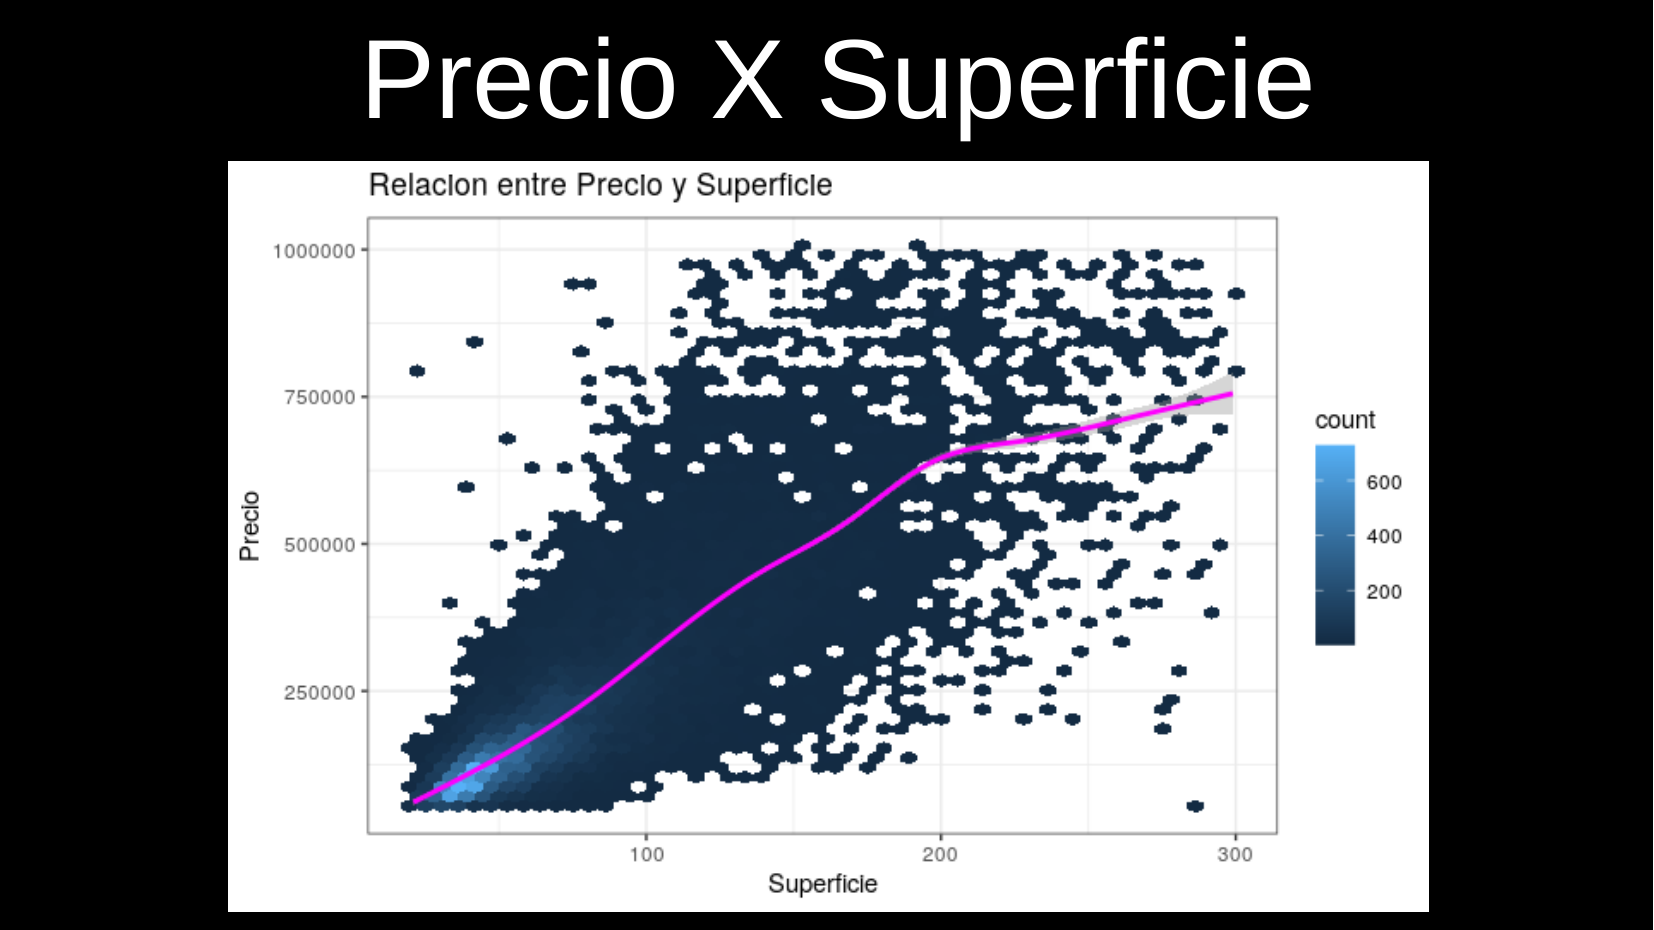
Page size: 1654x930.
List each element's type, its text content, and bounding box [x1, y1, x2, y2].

text_box Precio X Superficie [94, 0, 1583, 151]
picture [228, 161, 1429, 912]
